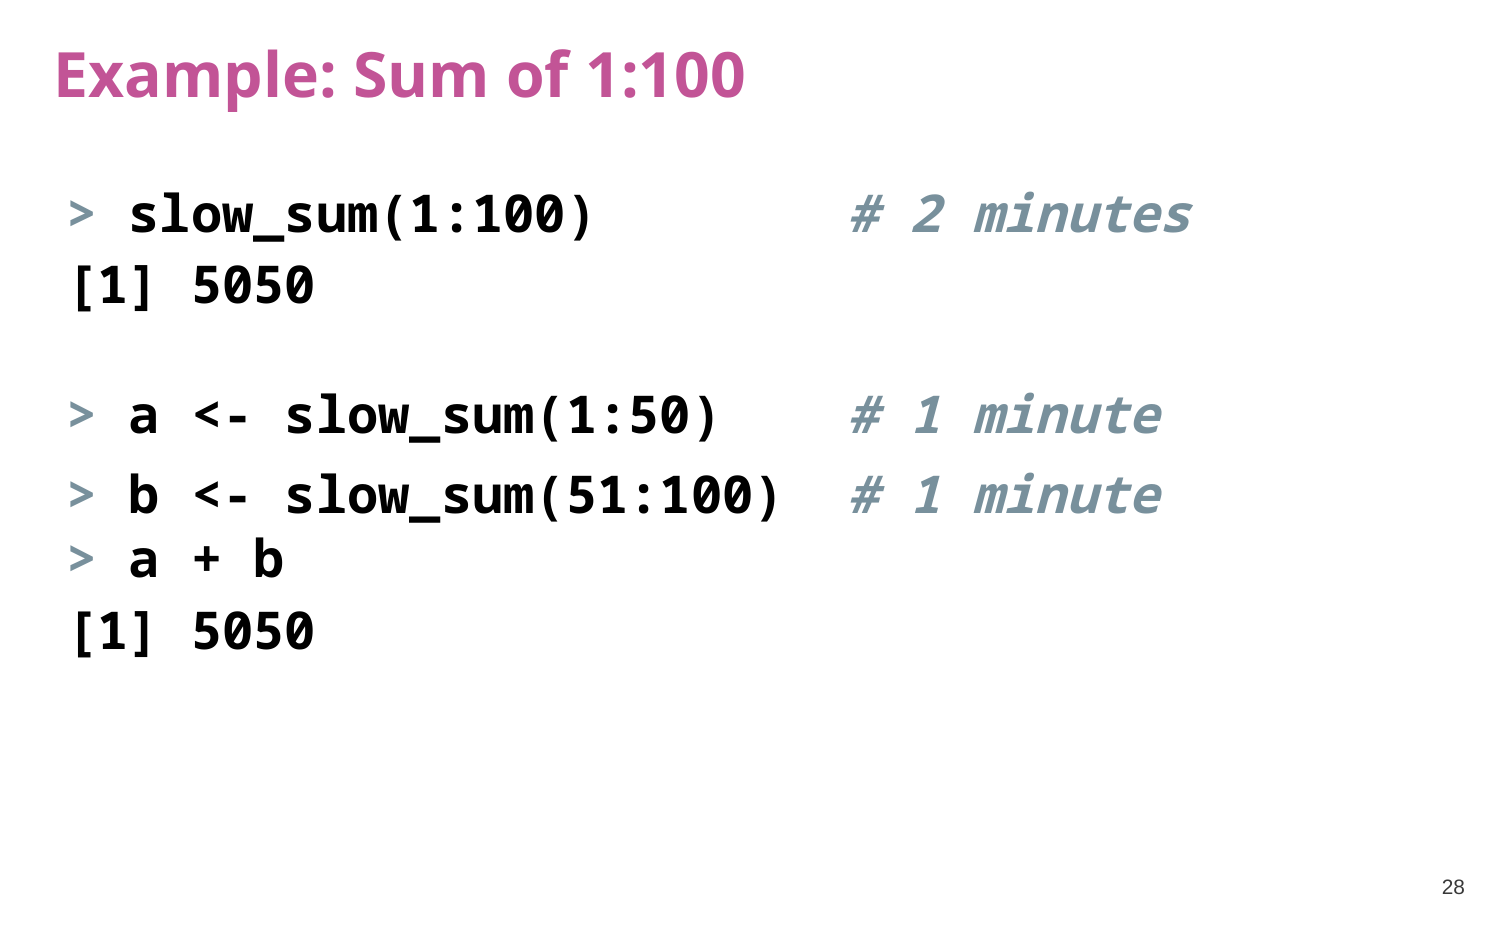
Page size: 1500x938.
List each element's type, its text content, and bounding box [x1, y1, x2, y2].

list > slow_sum(1:100) # 2 minutes [1] 5050 [51, 155, 1449, 336]
list > b <- slow_sum(51:100) # 1 minute [51, 437, 1449, 501]
list > a <- slow_sum(1:50) # 1 minute [51, 357, 1449, 434]
slide_number <number> [1389, 849, 1480, 922]
list > a + b [1] 5050 [51, 501, 1449, 665]
title Example: Sum of 1:100 [38, 20, 1463, 136]
